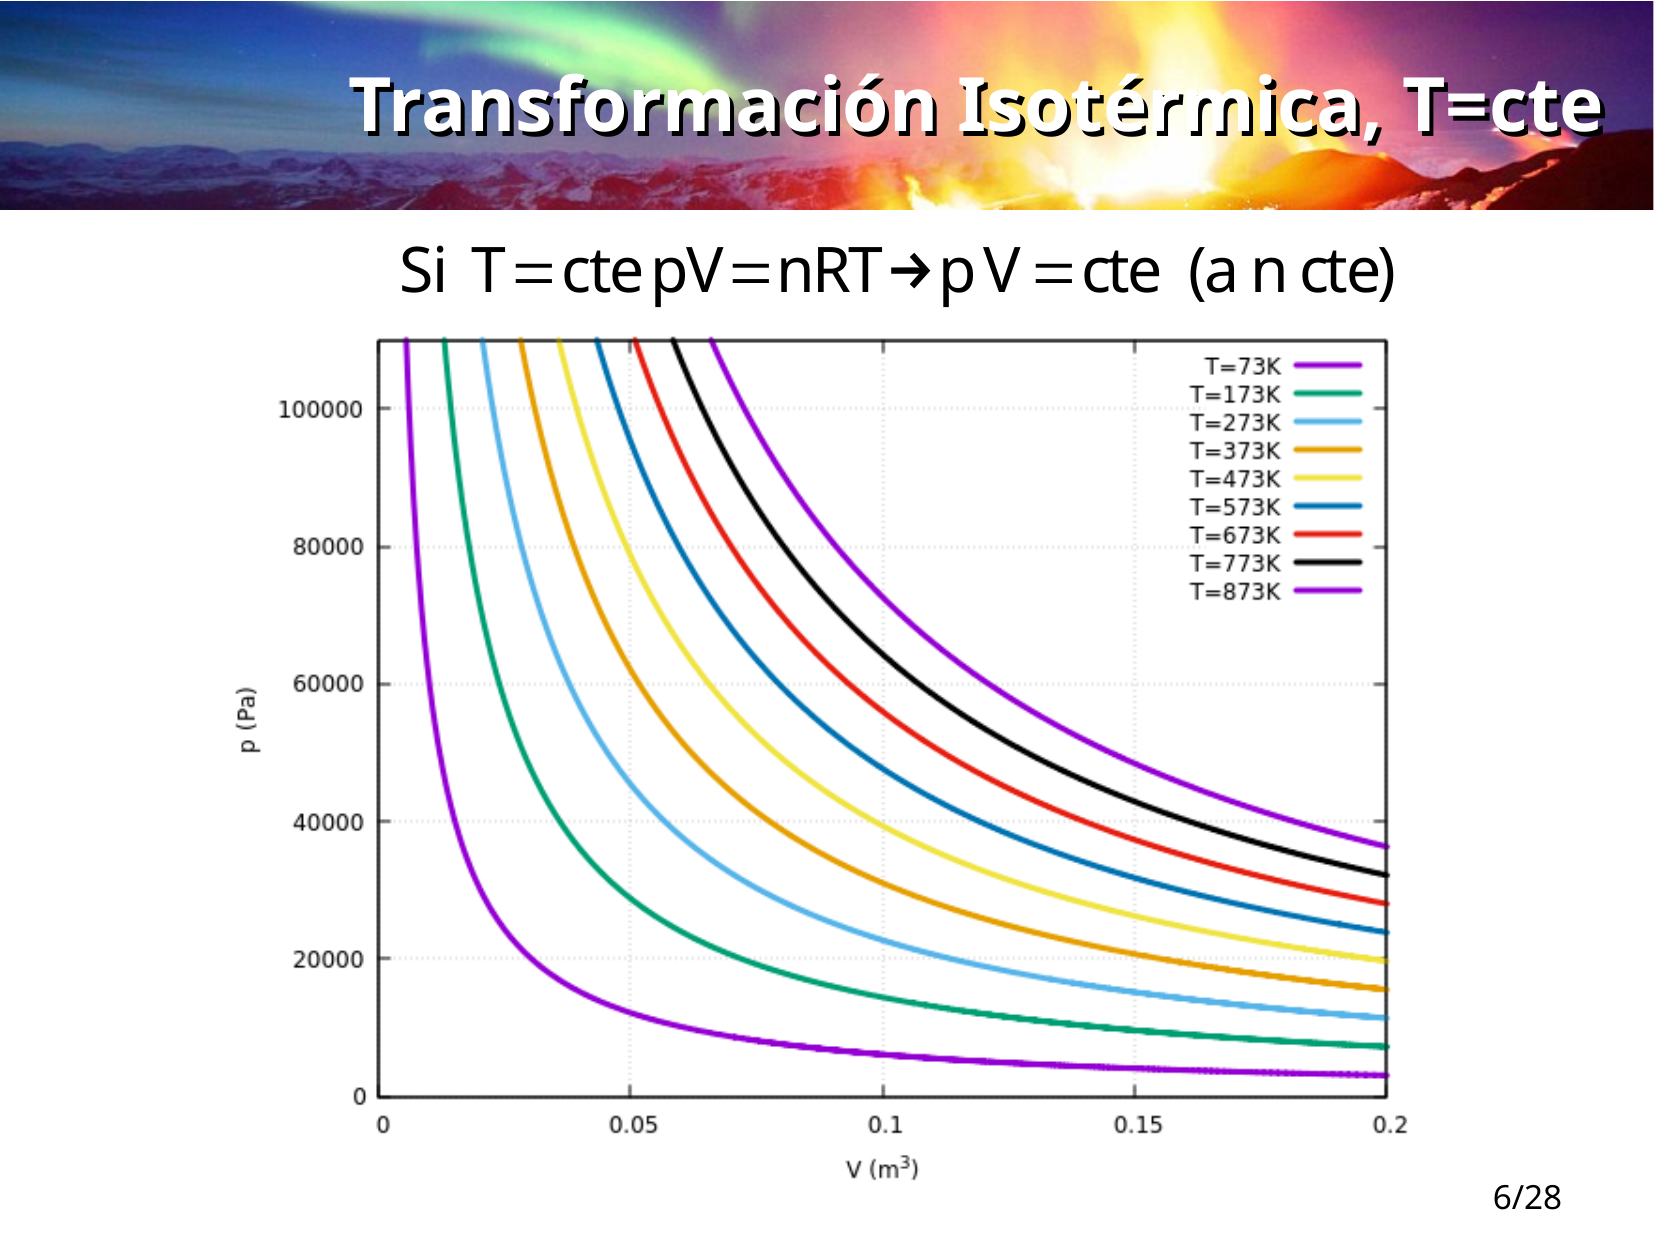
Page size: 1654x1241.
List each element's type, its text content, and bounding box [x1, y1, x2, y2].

title Transformación Isotérmica, T=cte [45, 15, 1606, 191]
picture [225, 313, 1426, 1215]
picture [0, 1, 1654, 210]
chart [393, 232, 1401, 309]
